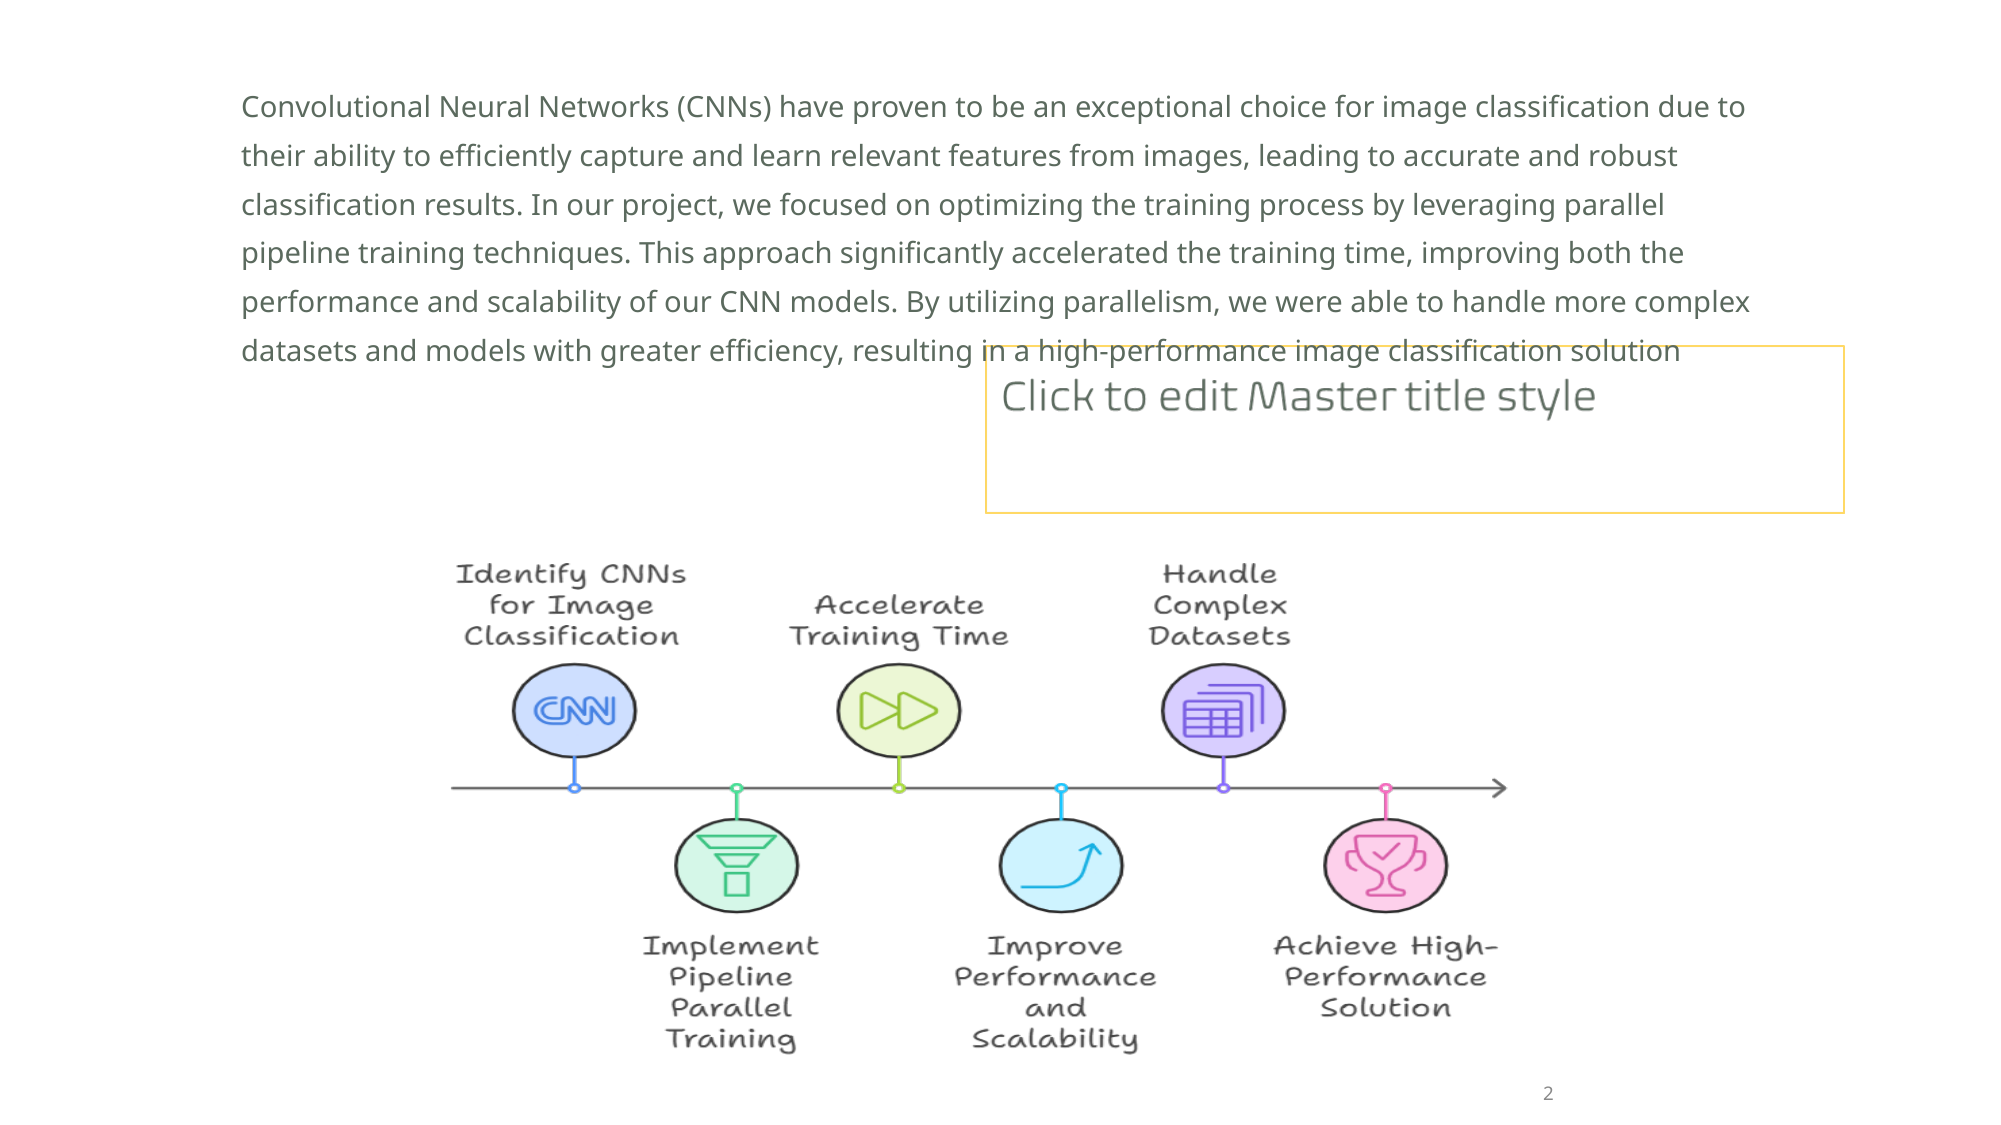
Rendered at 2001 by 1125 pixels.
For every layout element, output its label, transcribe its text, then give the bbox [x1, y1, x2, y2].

picture [431, 545, 1529, 1067]
slide_number [1528, 1064, 1979, 1124]
title Convolutional Neural Networks (CNNs) have proven to be an exceptional choice for image classification due to their ability to efficiently capture and learn relevant features from images, leading to accurate and robust classification results. In our project, we focused on optimizing the training process by leveraging parallel pipeline training techniques. This approach significantly accelerated the training time, improving both the performance and scalability of our CNN models. By utilizing parallelism, we were able to handle more complex datasets and models with greater efficiency, resulting in a high-performance image classification solution [226, 66, 1775, 443]
